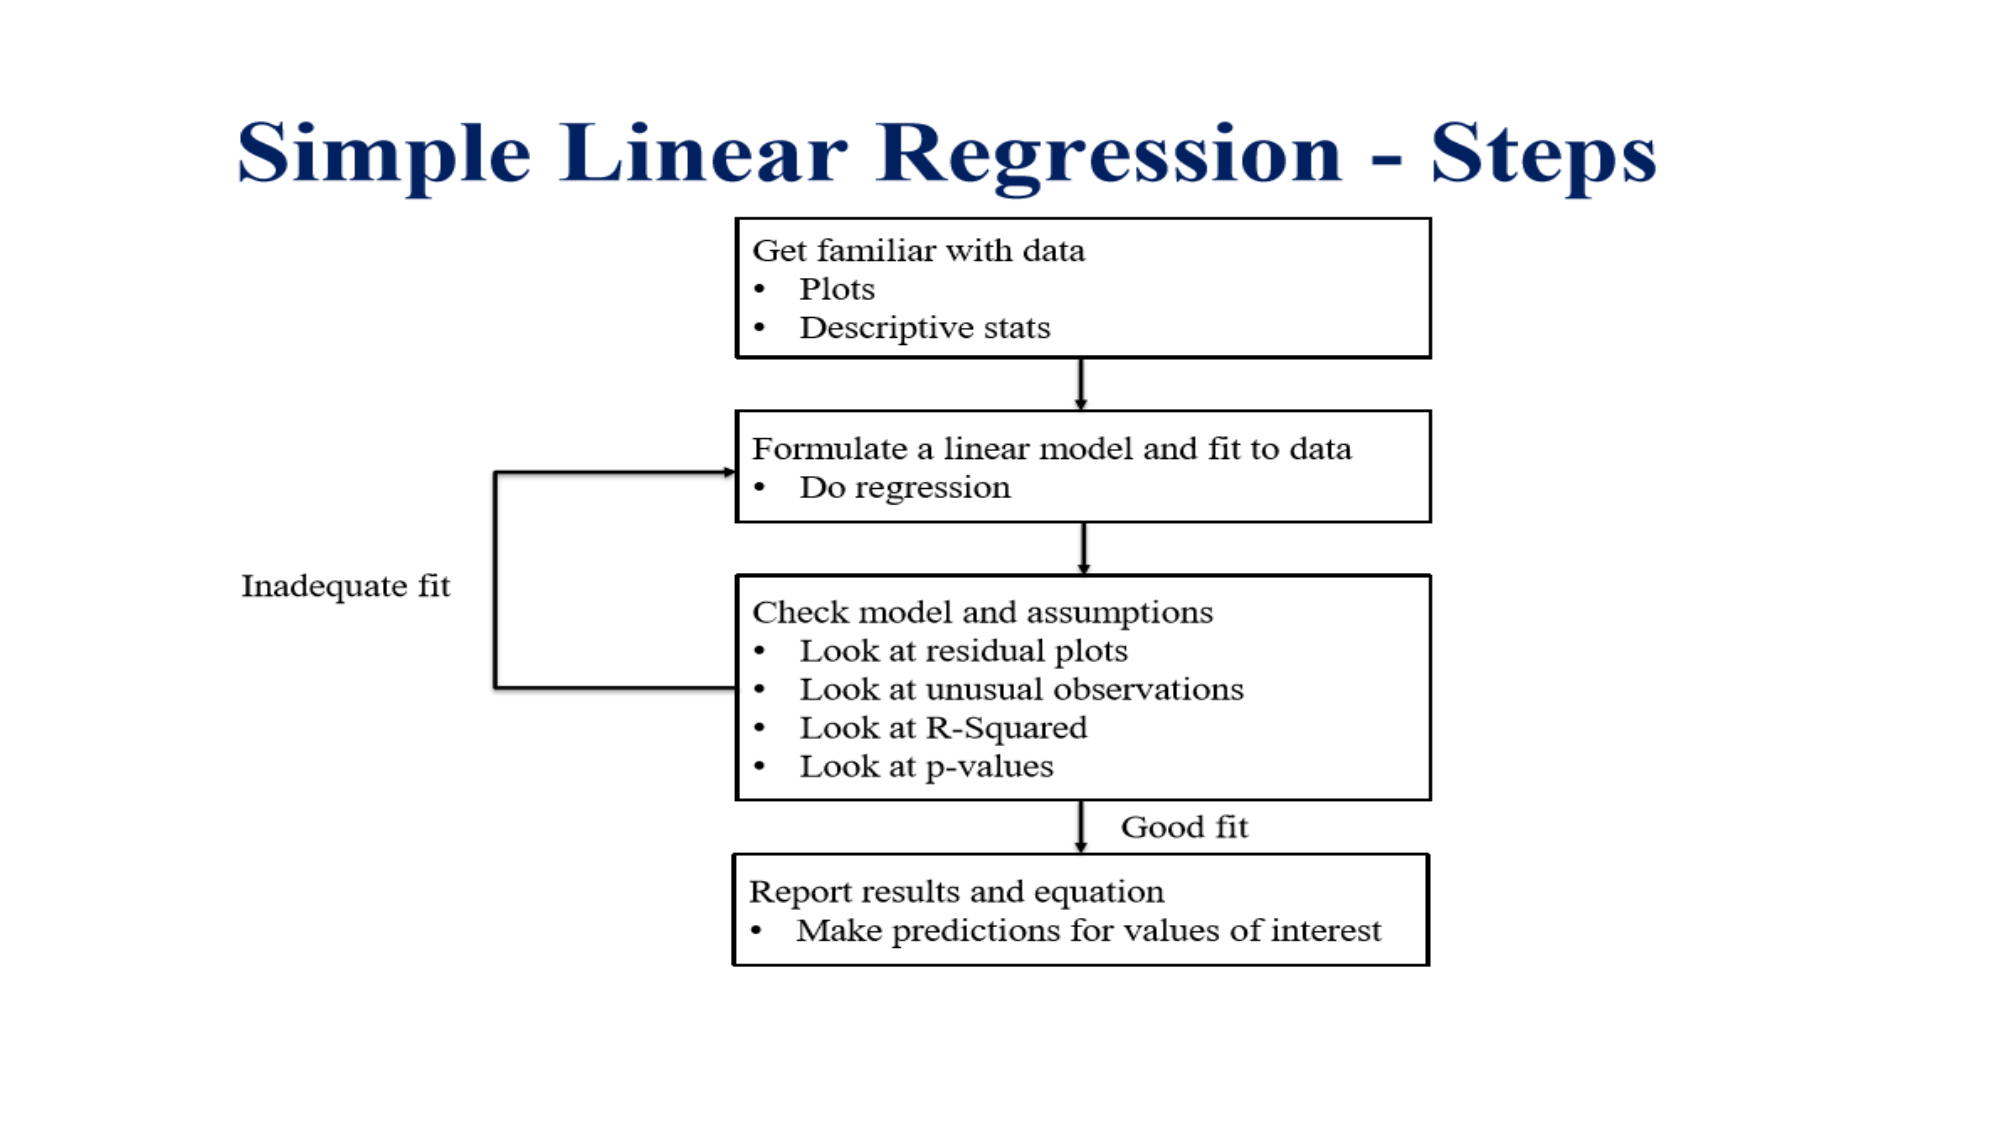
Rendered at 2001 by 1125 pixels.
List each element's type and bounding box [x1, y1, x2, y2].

picture [224, 106, 1725, 994]
